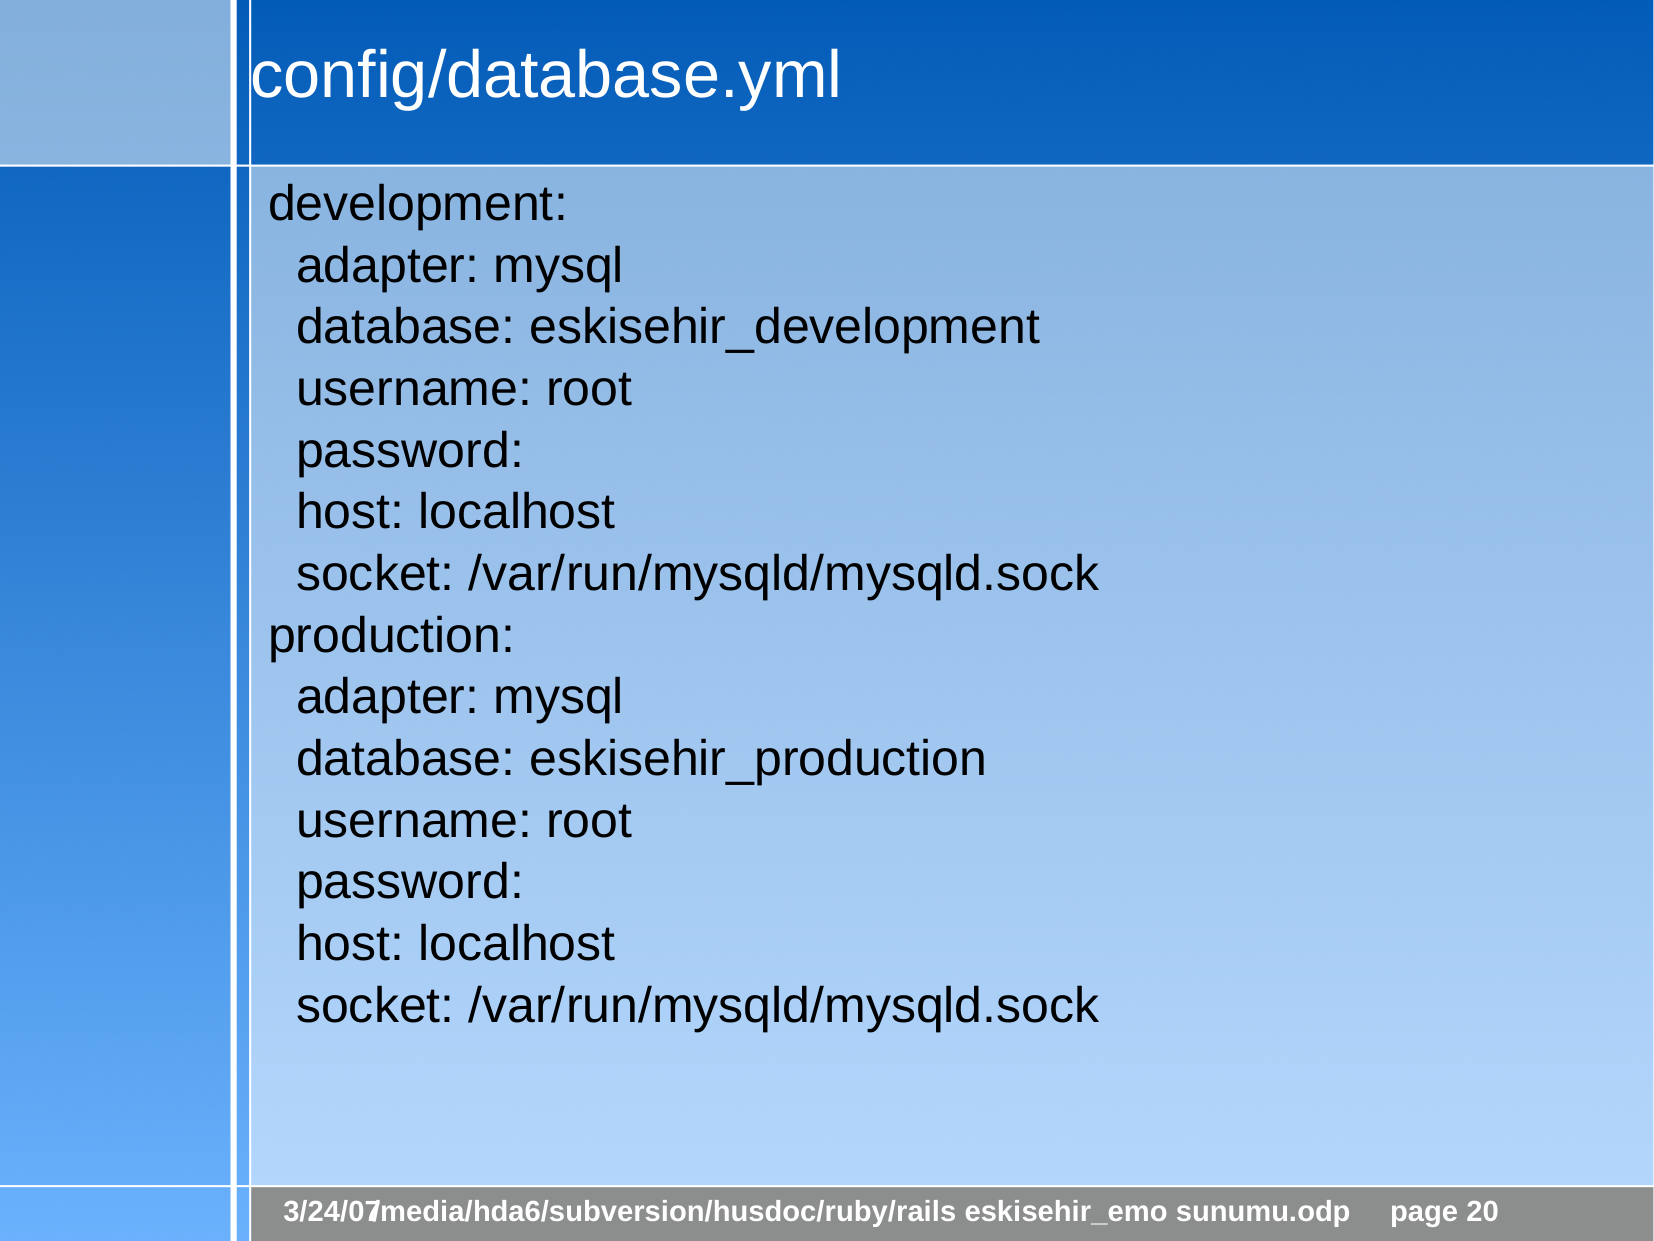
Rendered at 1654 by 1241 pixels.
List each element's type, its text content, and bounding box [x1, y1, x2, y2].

picture [0, 0, 1654, 1241]
list development: adapter: mysql database: eskisehir_development username: root password: host: localhost socket: /var/run/mysqld/mysqld.sock production: adapter: mysql database: eskisehir_production username: root password: host: localhost socket: /var/run/mysqld/mysqld.sock [250, 175, 1477, 1095]
title config/database.yml [250, 11, 1477, 137]
